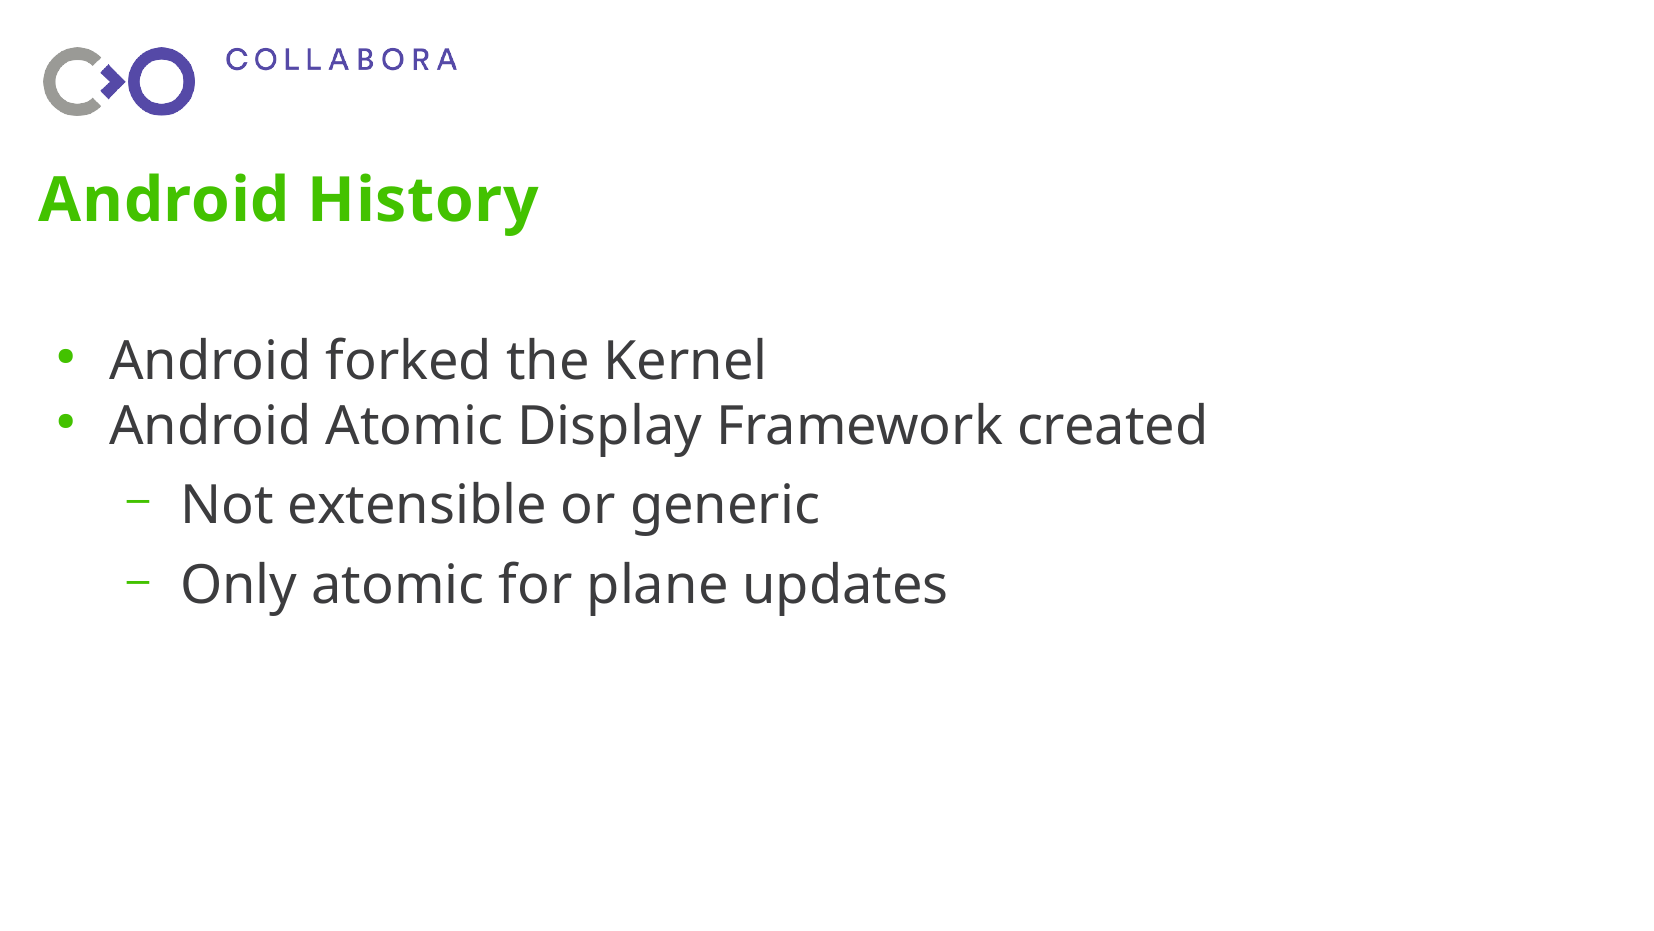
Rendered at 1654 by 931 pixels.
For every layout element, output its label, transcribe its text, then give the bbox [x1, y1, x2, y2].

picture [43, 47, 457, 116]
title Android History [38, 159, 1614, 216]
list Android forked the Kernel Android Atomic Display Framework created Not extensible or generic Only atomic for plane updates [38, 325, 1614, 581]
